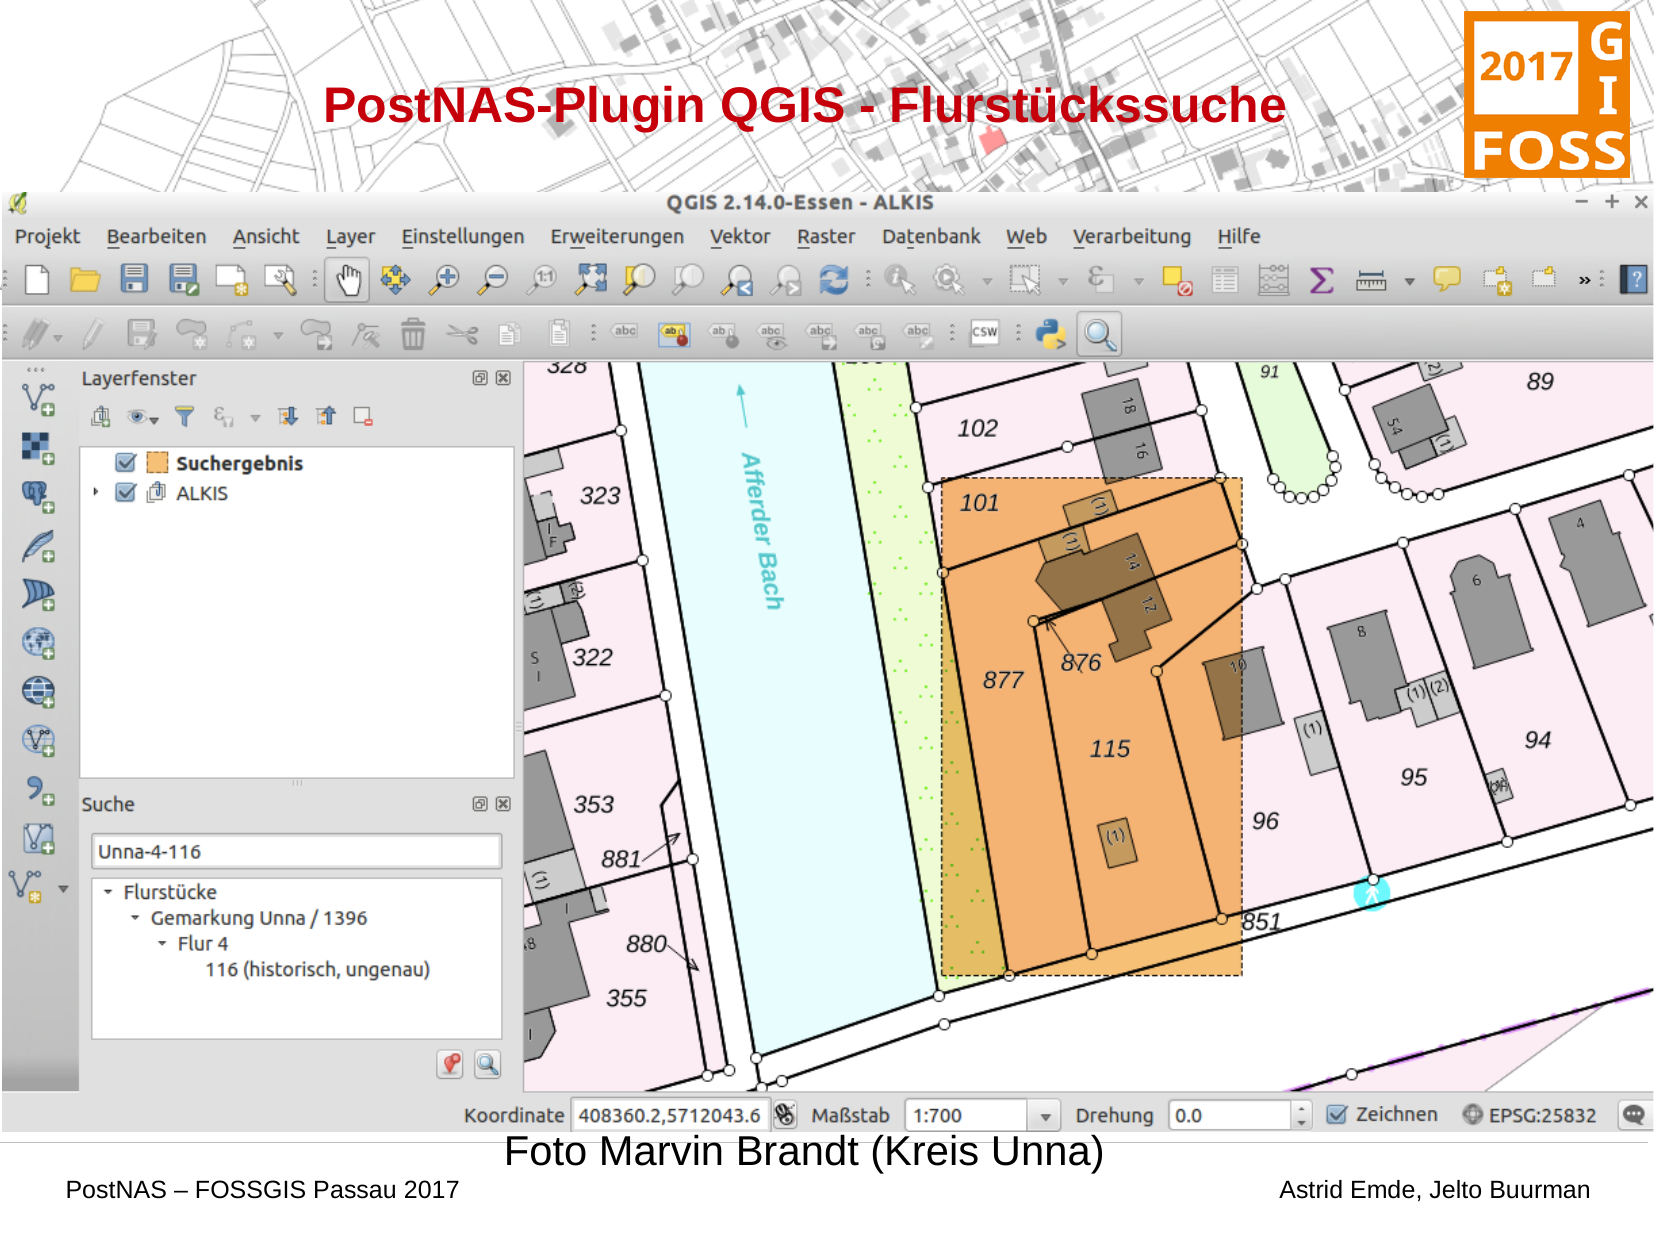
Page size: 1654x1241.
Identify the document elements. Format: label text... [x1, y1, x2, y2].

picture [1464, 11, 1630, 69]
picture [2, 192, 1654, 1132]
text_box PostNAS-Plugin QGIS - Flurstückssuche Foto Marvin Brandt (Kreis Unna) [154, 69, 1654, 192]
